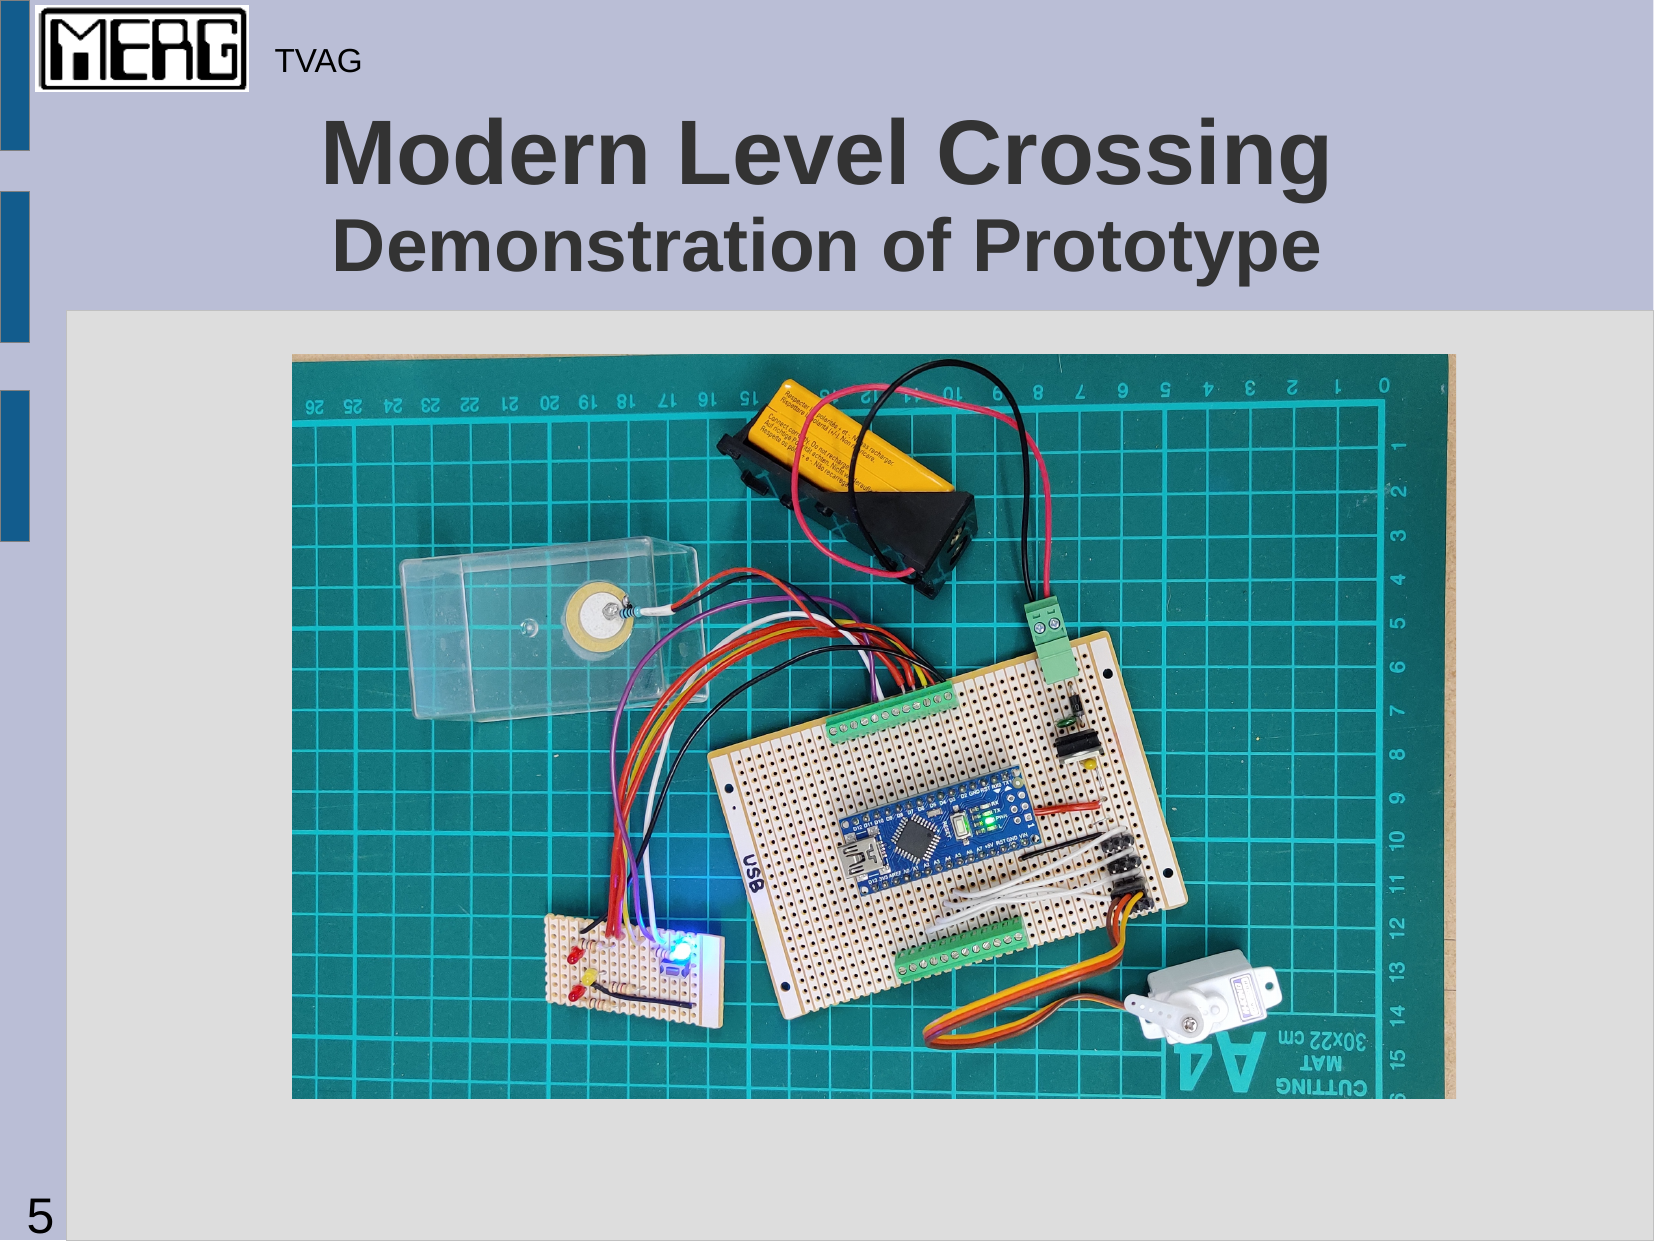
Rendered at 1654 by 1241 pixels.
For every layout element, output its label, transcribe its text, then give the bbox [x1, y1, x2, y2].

title Modern Level Crossing Demonstration of Prototype [121, 91, 1534, 299]
picture [292, 354, 1457, 1099]
picture [35, 5, 249, 92]
text_box <number> [11, 1181, 270, 1241]
text_box TVAG [259, 35, 378, 88]
